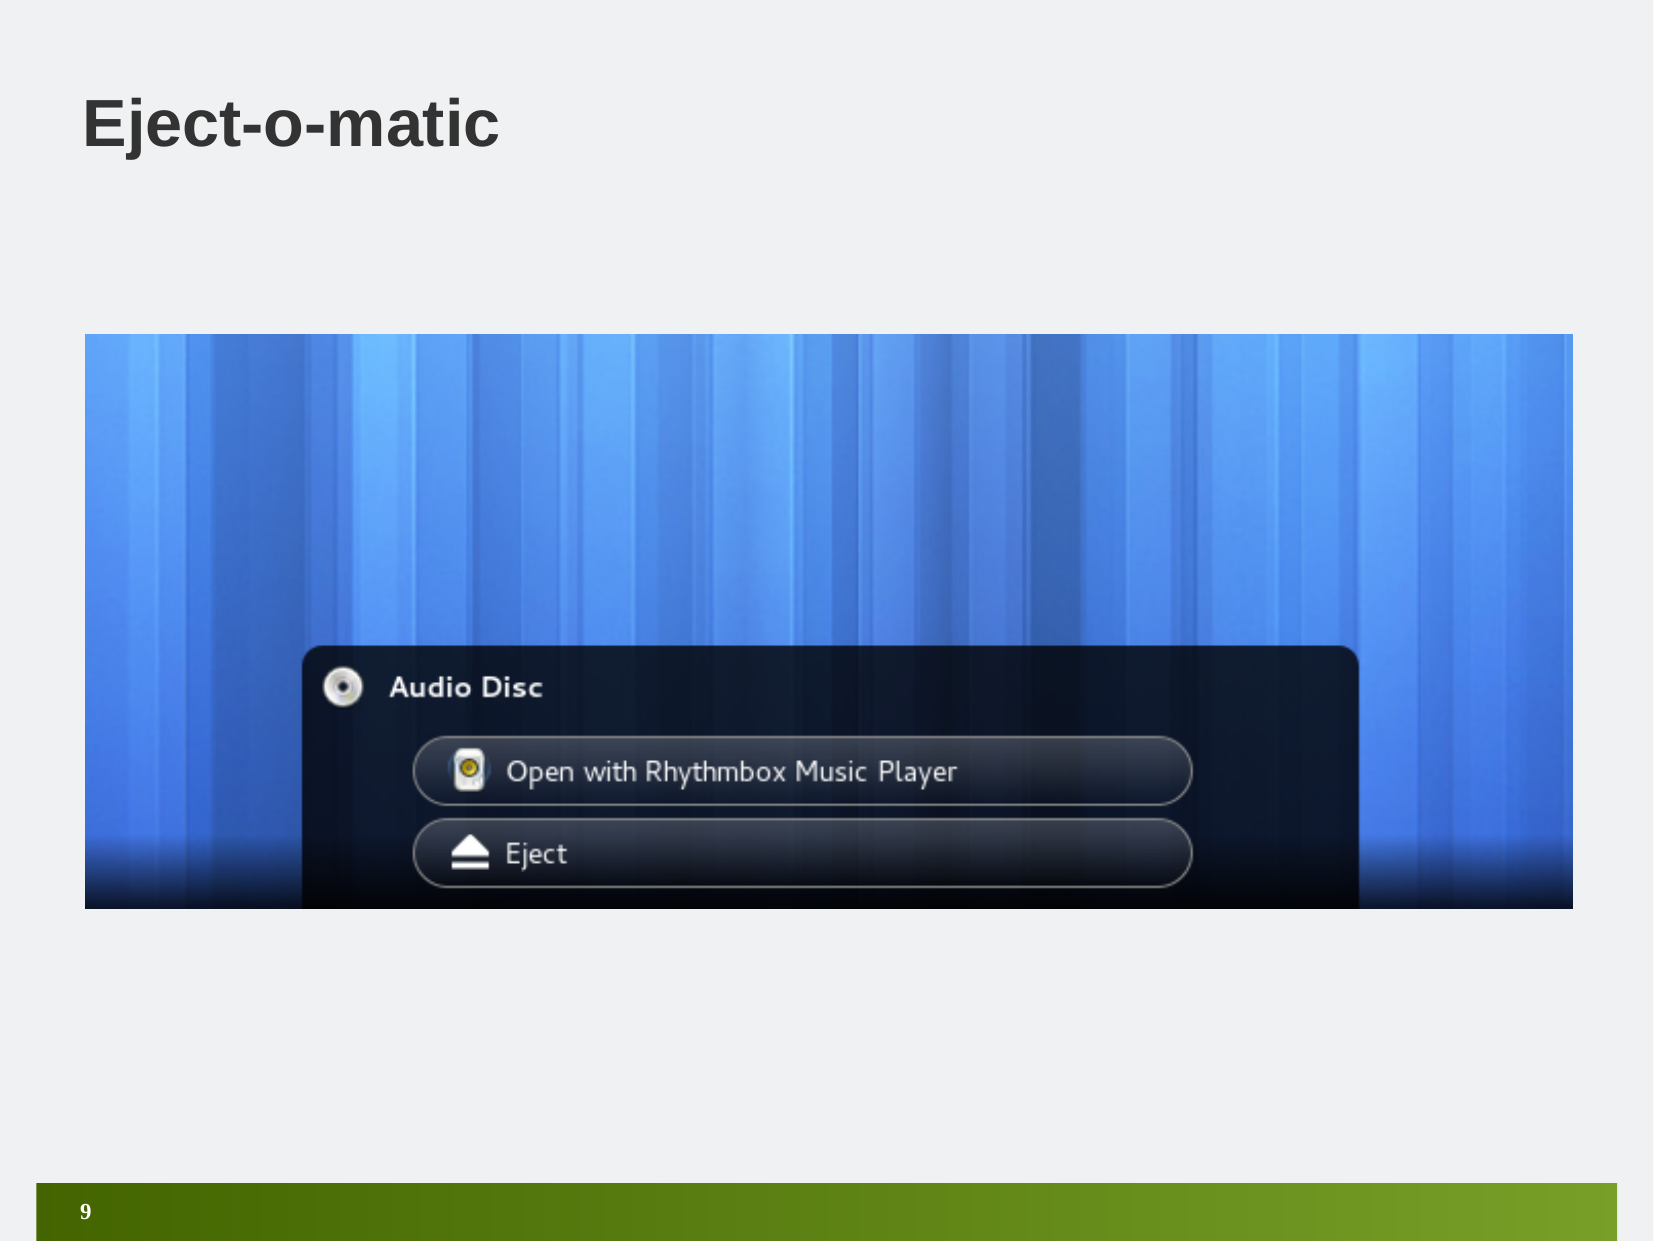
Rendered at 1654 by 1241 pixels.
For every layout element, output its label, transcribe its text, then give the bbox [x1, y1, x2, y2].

title Eject-o-matic [82, 49, 1571, 198]
picture [0, 0, 1654, 1241]
